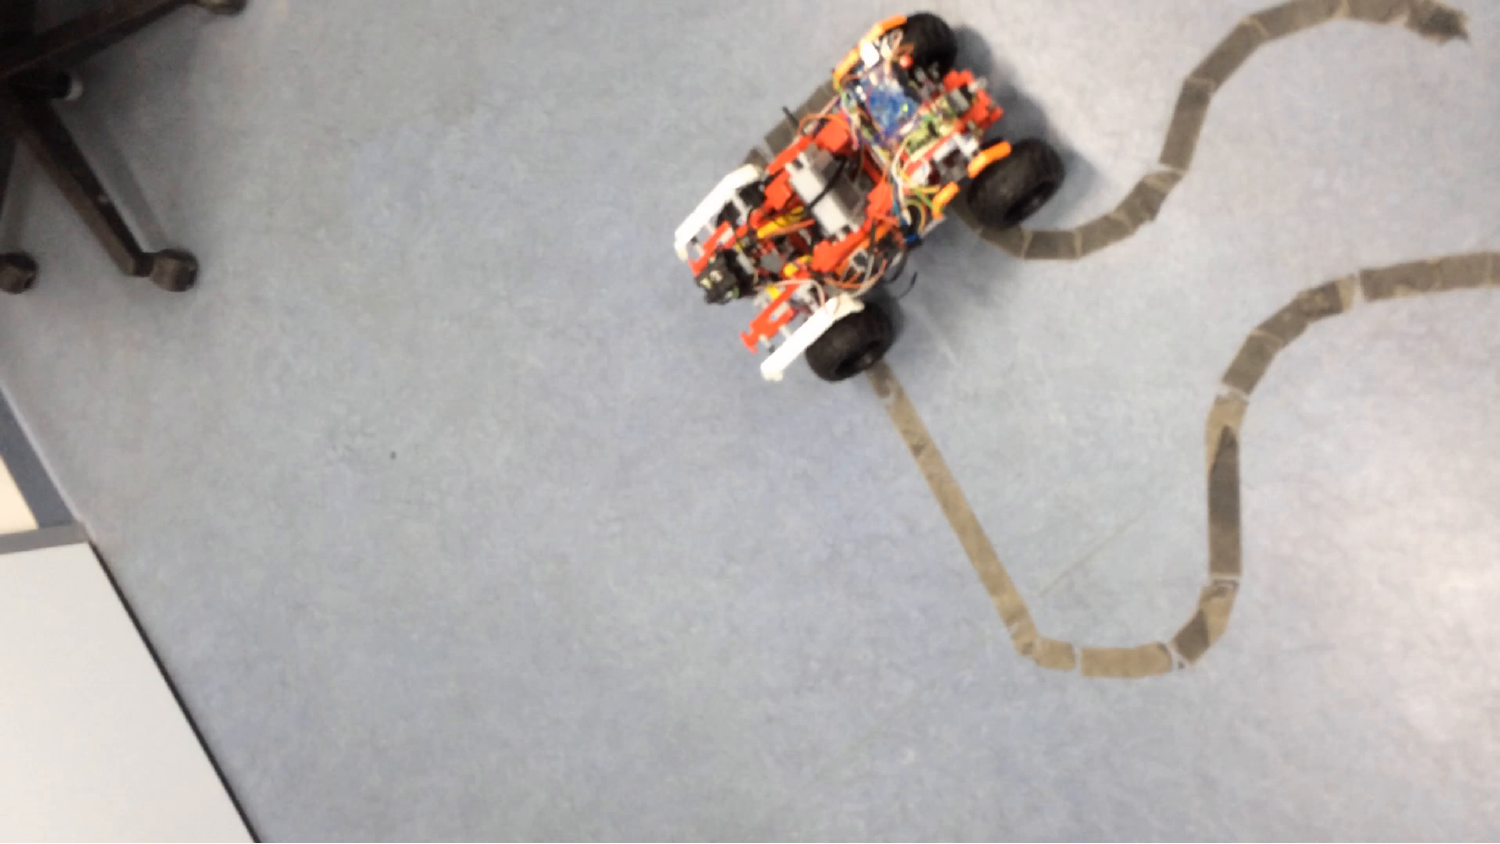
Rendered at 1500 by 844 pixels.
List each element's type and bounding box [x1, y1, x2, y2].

text_box [0, 0, 1500, 844]
